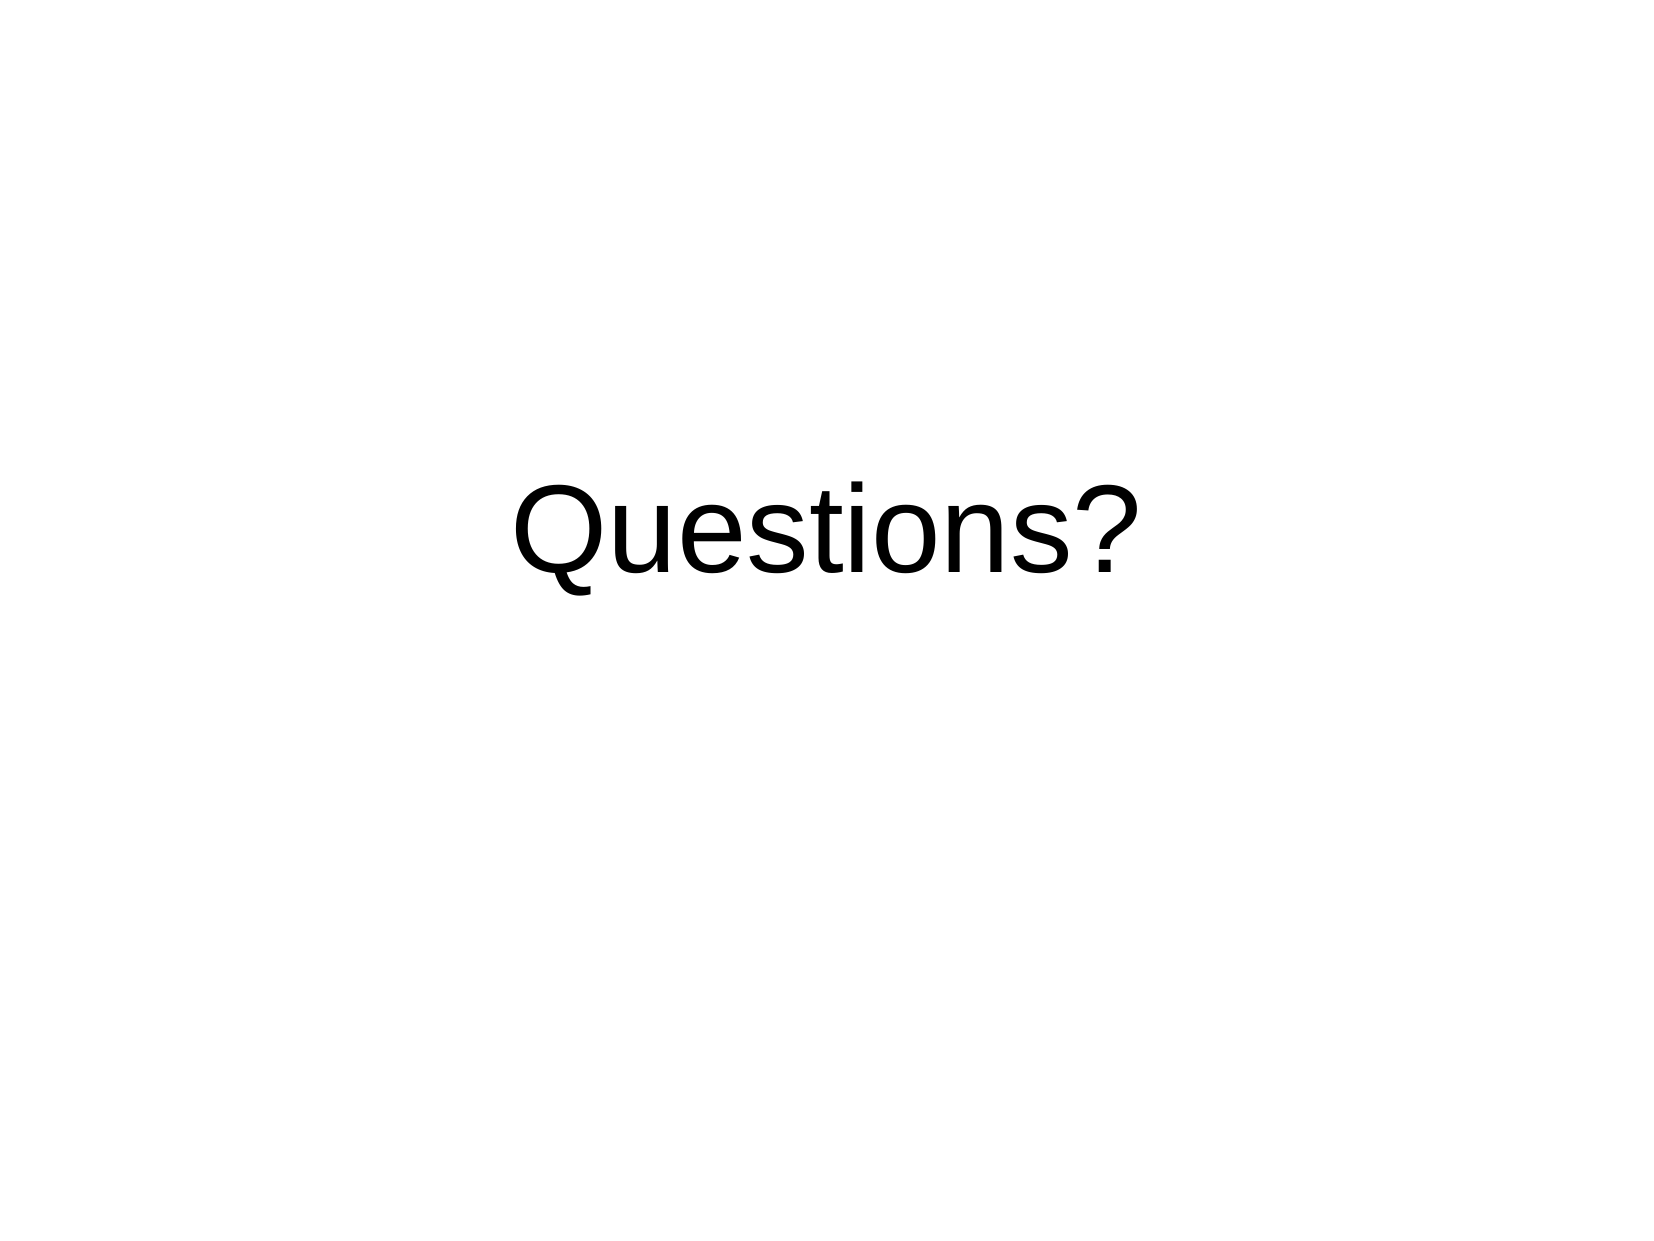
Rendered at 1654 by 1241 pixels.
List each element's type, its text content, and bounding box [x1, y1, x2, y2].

list Questions? [82, 290, 1571, 1109]
